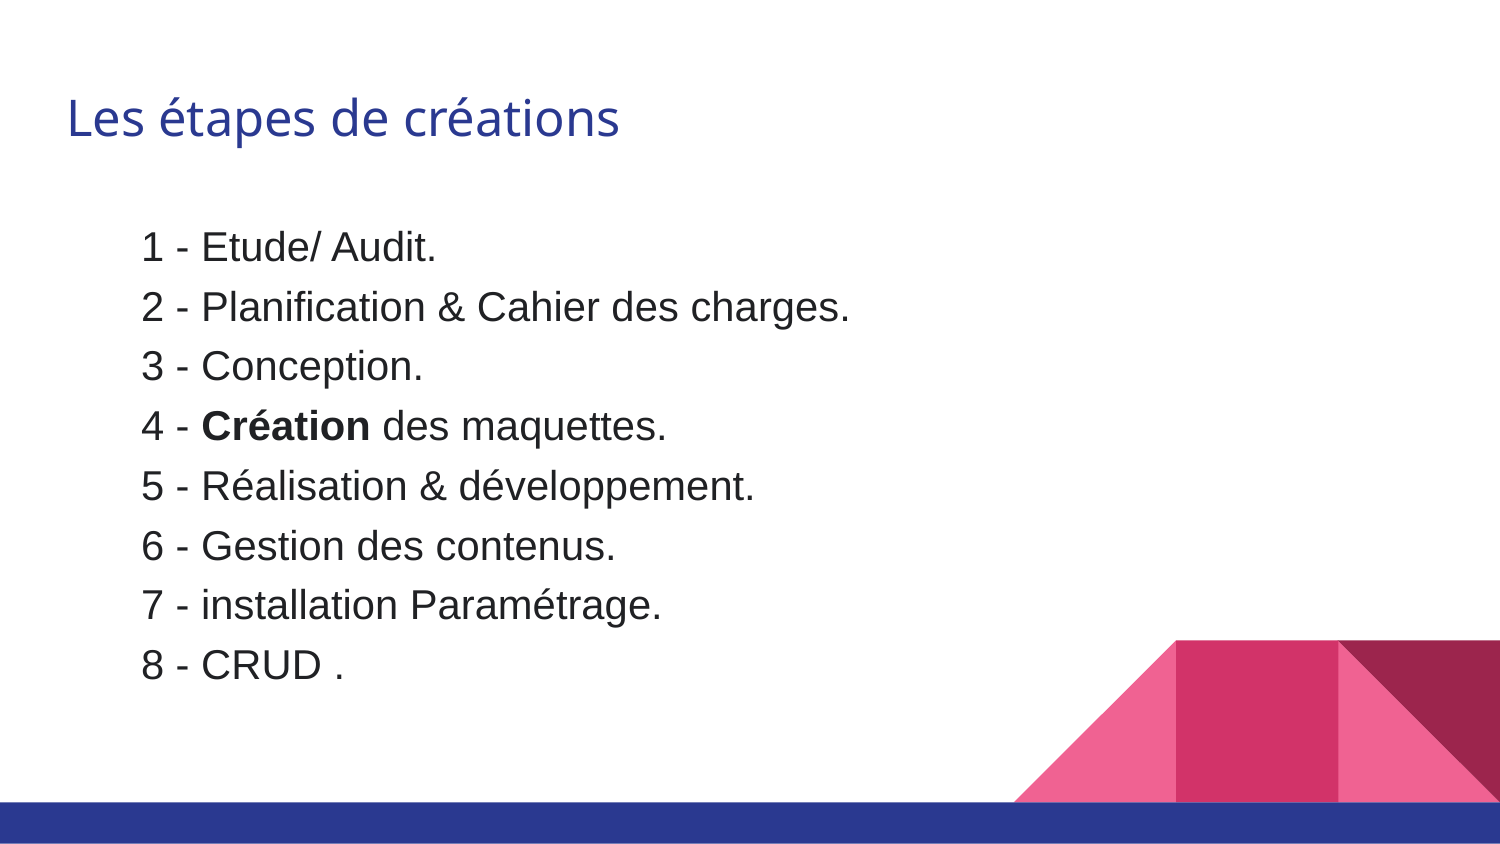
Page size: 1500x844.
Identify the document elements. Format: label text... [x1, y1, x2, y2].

title Les étapes de créations [51, 67, 1449, 167]
list 1 - Etude/ Audit. 2 - Planification & Cahier des charges. 3 - Conception. 4 - Création des maquettes. 5 - Réalisation & développement. 6 - Gestion des contenus. 7 - installation Paramétrage. 8 - CRUD . [51, 201, 1449, 750]
